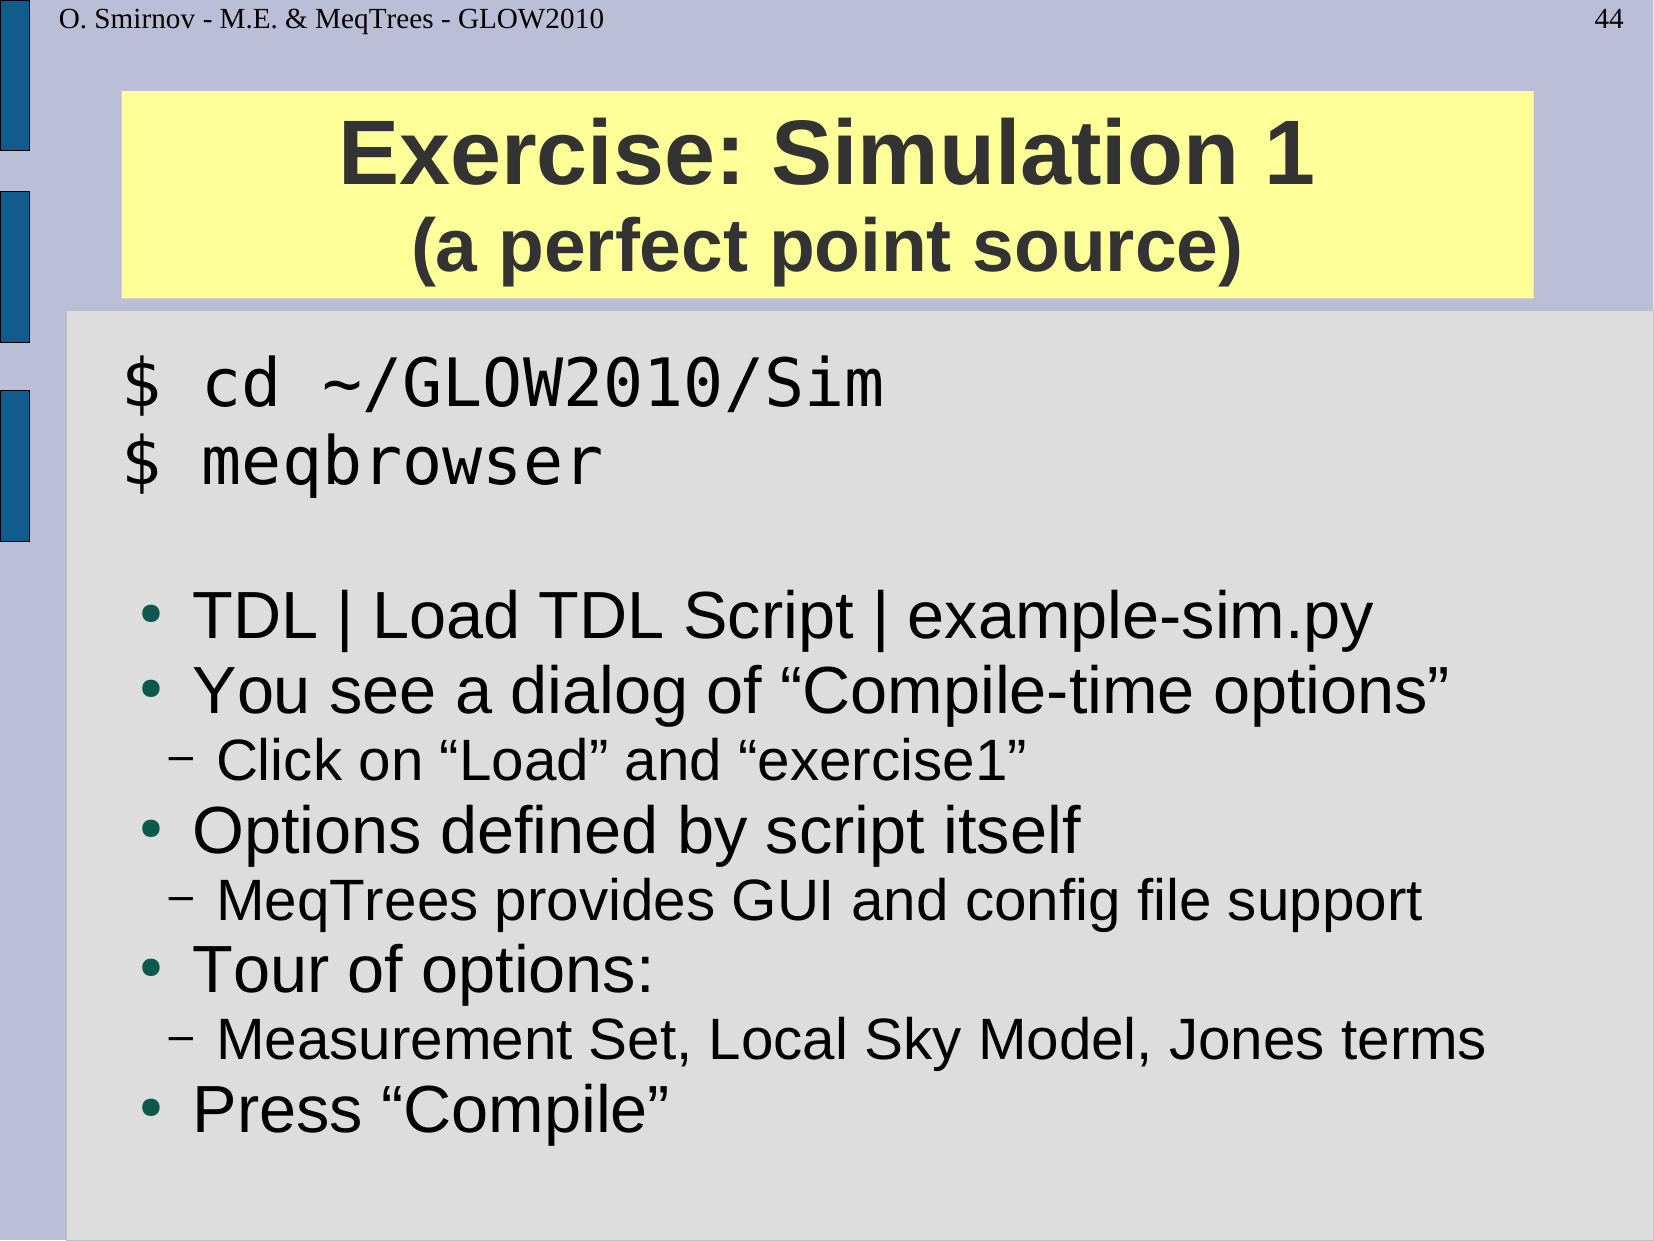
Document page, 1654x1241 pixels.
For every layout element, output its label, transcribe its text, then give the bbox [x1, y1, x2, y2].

list $ cd ~/GLOW2010/Sim $ meqbrowser TDL | Load TDL Script | example-sim.py You see a dialog of “Compile-time options” Click on “Load” and “exercise1” Options defined by script itself MeqTrees provides GUI and config file support Tour of options: Measurement Set, Local Sky Model, Jones terms Press “Compile” [121, 344, 1625, 1149]
title Exercise: Simulation 1 (a perfect point source) [121, 91, 1534, 299]
